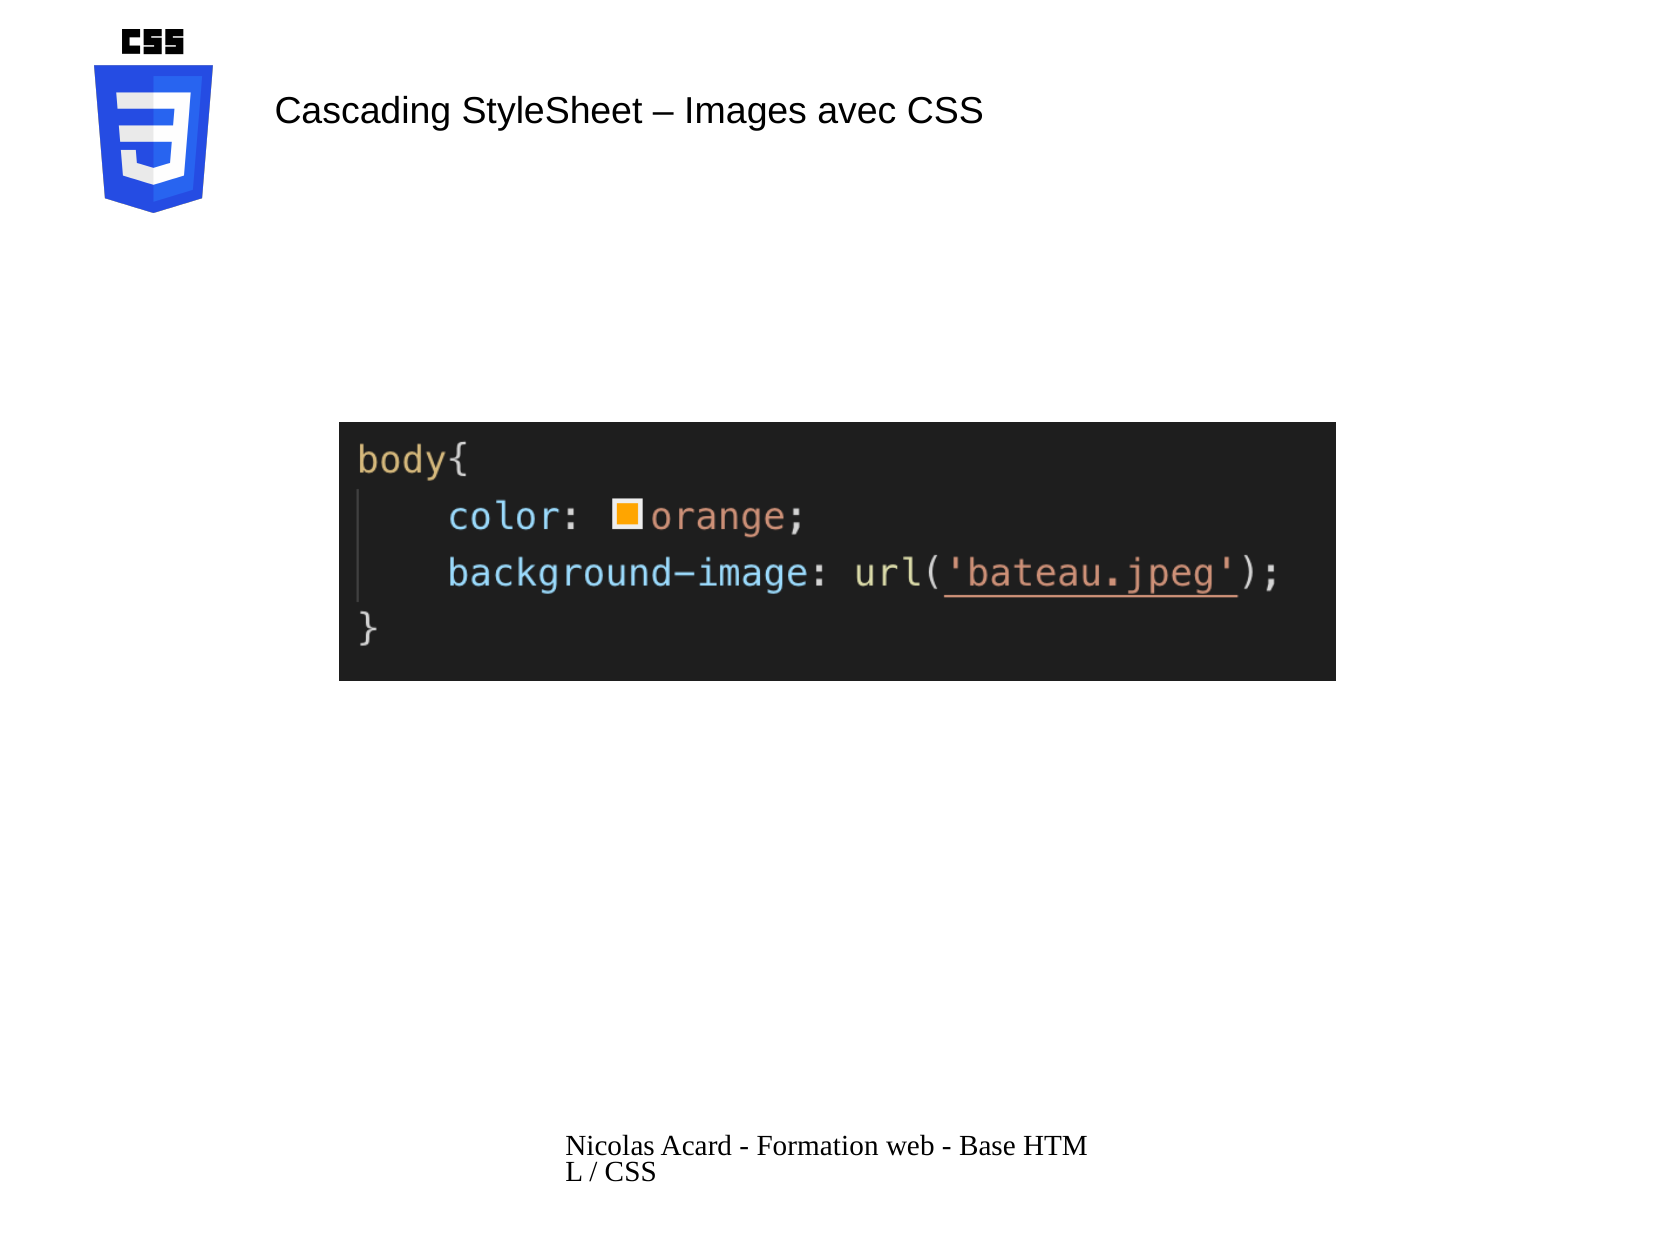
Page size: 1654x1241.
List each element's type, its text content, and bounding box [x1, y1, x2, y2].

picture [339, 422, 1336, 681]
text_box Cascading StyleSheet – Images avec CSS [259, 82, 1193, 140]
picture [94, 29, 213, 213]
